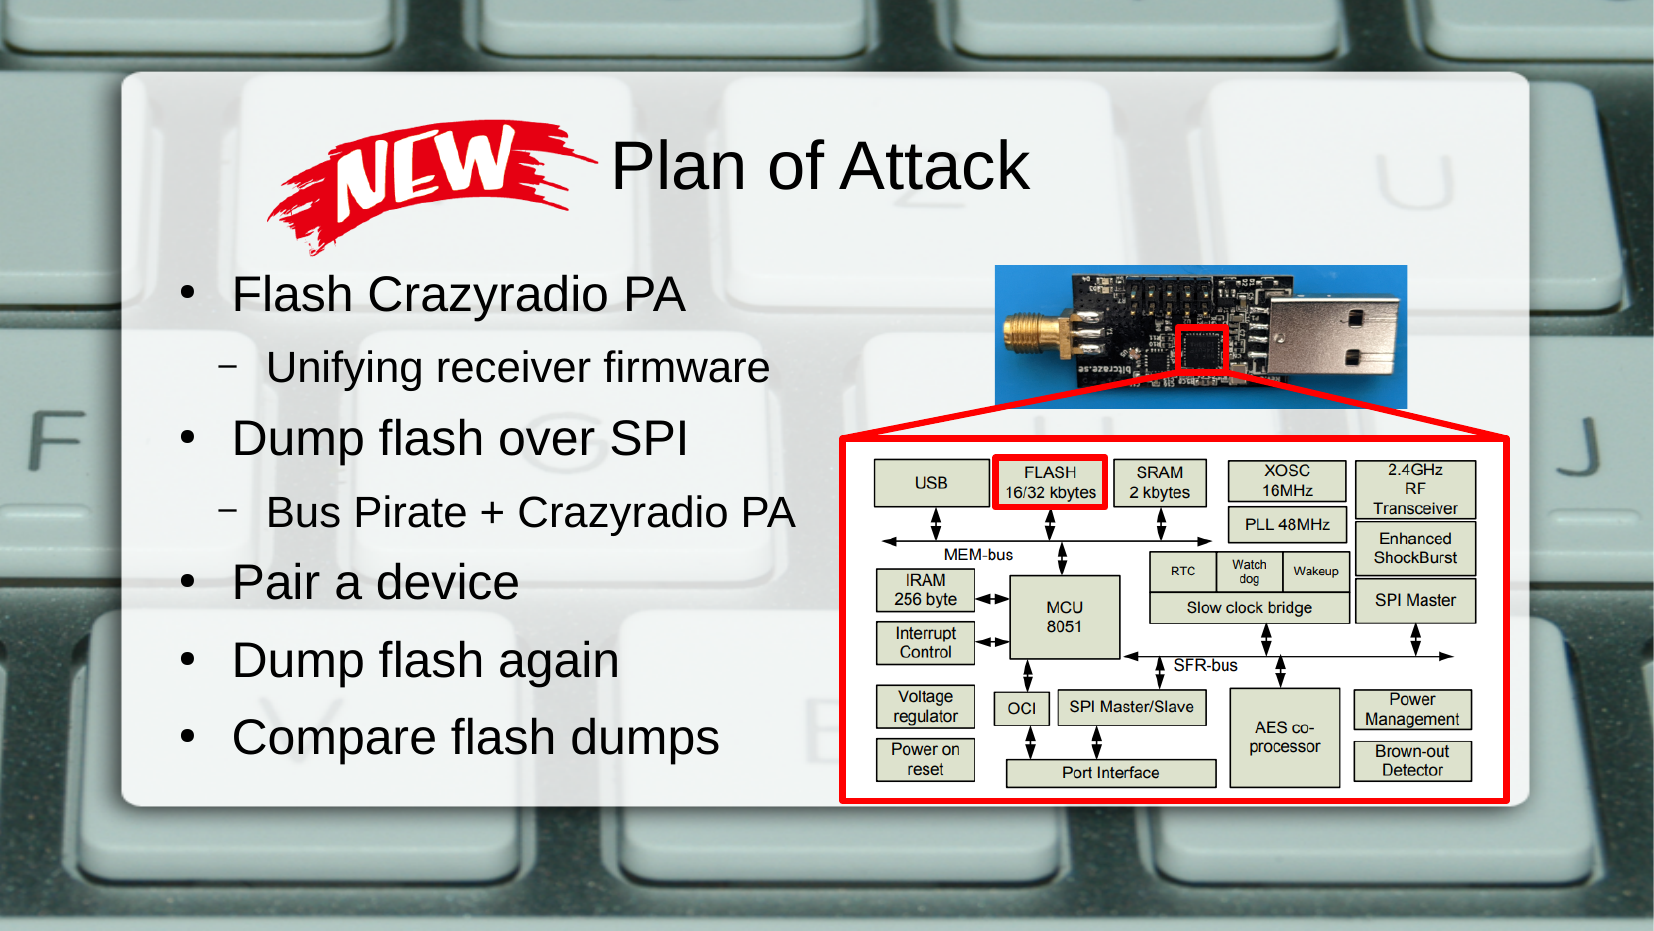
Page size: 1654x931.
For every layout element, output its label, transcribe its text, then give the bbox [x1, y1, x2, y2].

picture [0, 0, 1654, 931]
title Plan of Attack [135, 88, 1506, 244]
list Flash Crazyradio PA Unifying receiver firmware Dump flash over SPI Bus Pirate + Crazyradio PA Pair a device Dump flash again Compare flash dumps [147, 265, 811, 815]
